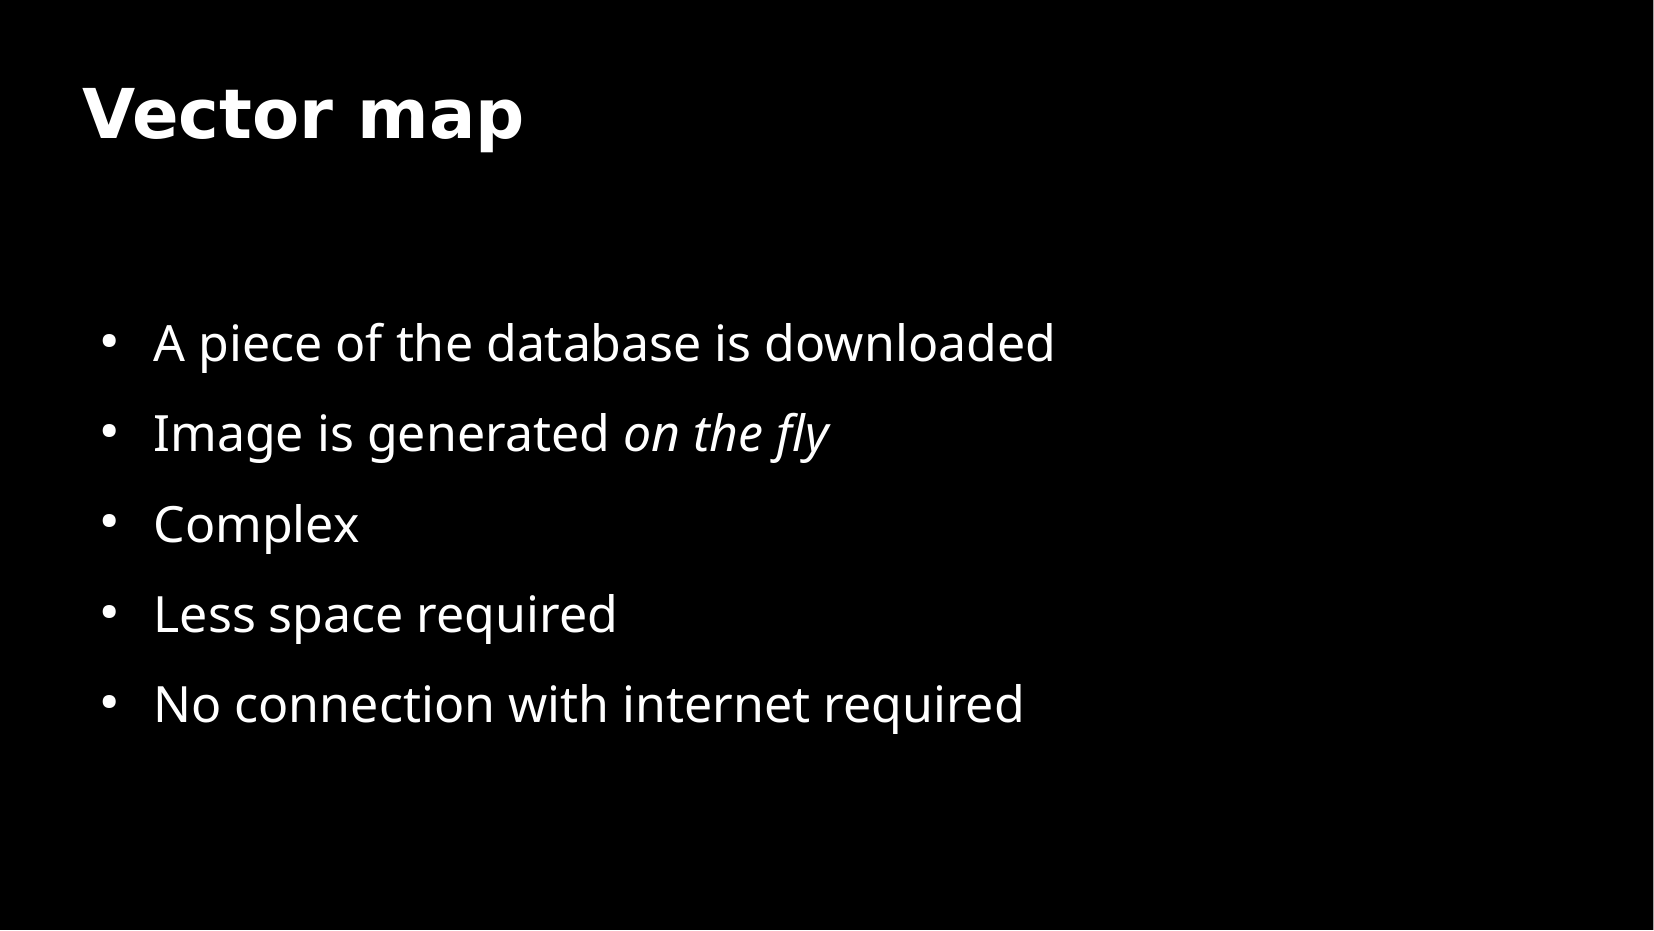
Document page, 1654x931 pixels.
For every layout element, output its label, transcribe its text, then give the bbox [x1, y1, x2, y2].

title Vector map [82, 37, 1571, 193]
list A piece of the database is downloaded Image is generated on the fly Complex Less space required No connection with internet required [82, 217, 1571, 758]
